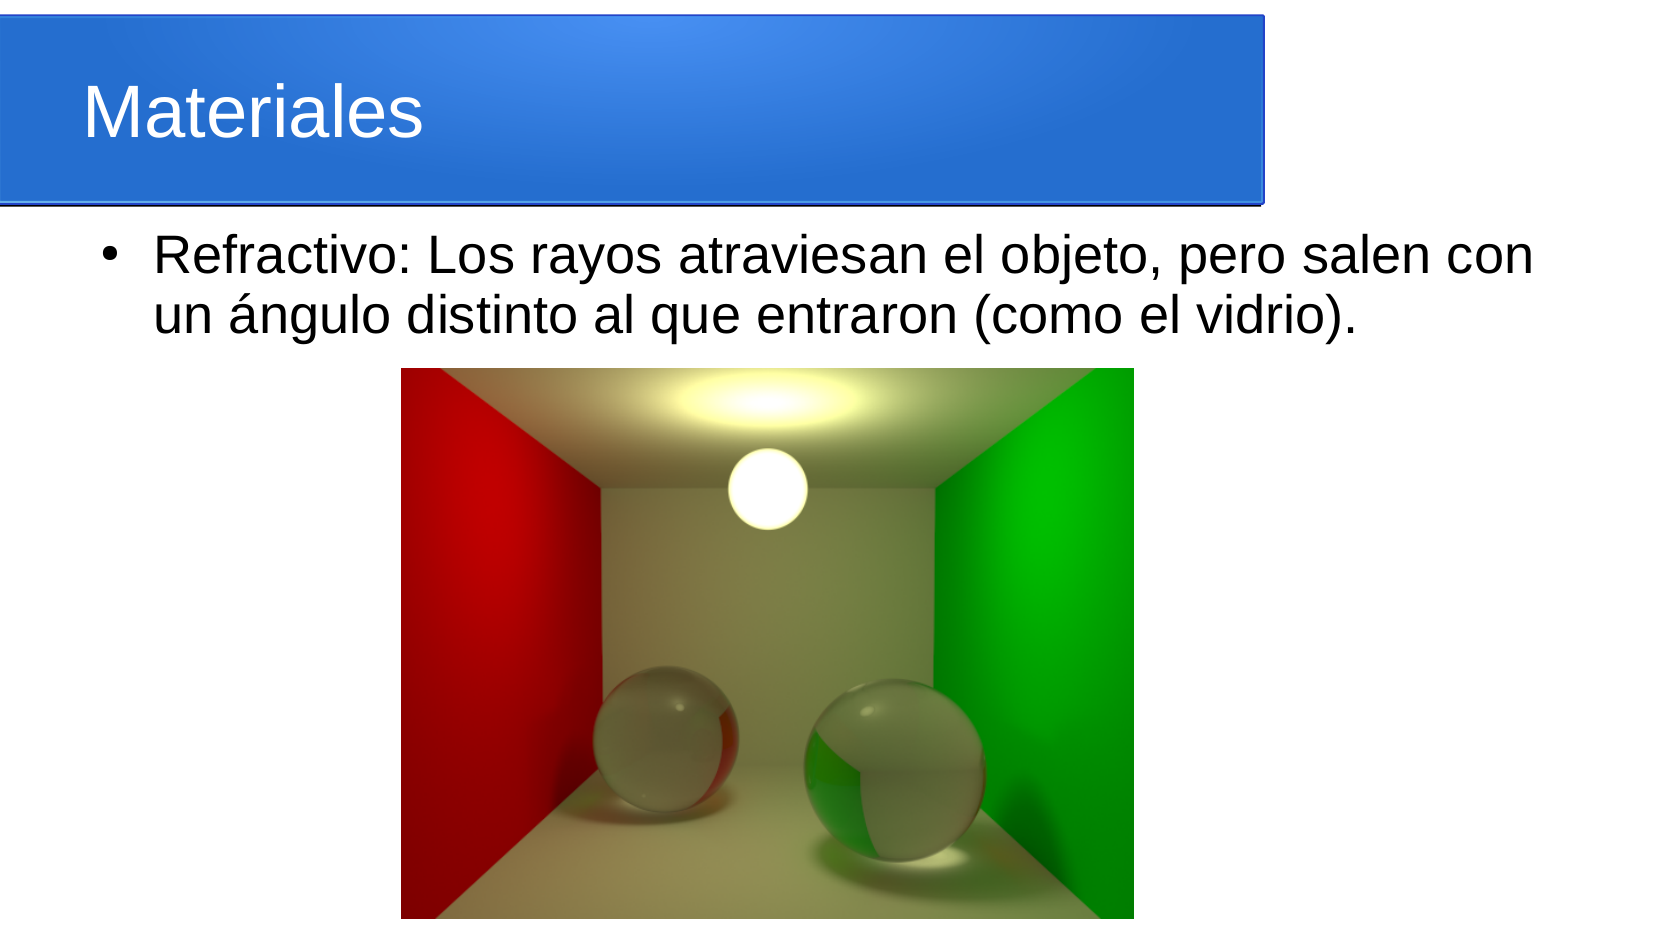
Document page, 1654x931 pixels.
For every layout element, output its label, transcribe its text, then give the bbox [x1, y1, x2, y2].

title Materiales [82, 35, 1235, 189]
list Refractivo: Los rayos atraviesan el objeto, pero salen con un ángulo distinto al que entraron (como el vidrio). [82, 224, 1571, 764]
picture [401, 368, 1134, 919]
